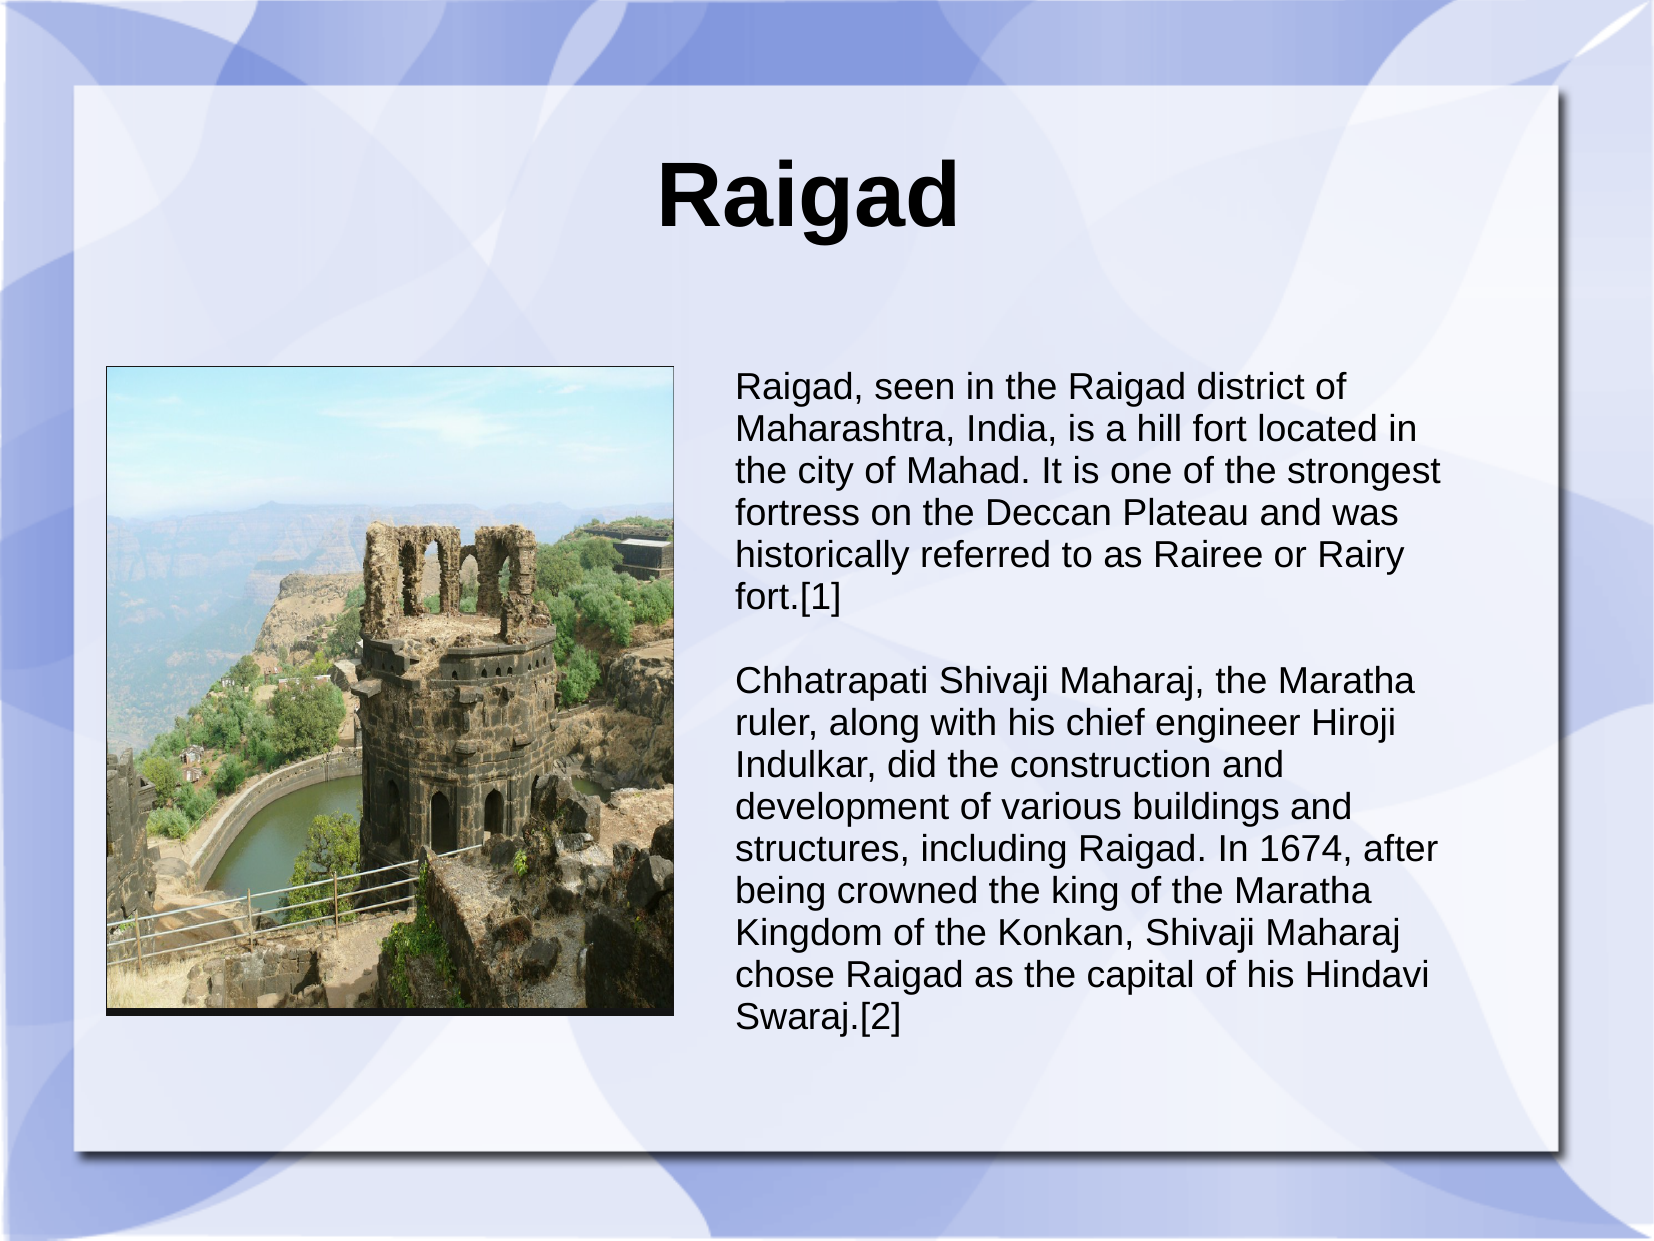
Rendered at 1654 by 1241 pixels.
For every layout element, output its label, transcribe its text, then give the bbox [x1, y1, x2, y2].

text_box Raigad, seen in the Raigad district of Maharashtra, India, is a hill fort located in the city of Mahad. It is one of the strongest fortress on the Deccan Plateau and was historically referred to as Rairee or Rairy fort.[1] Chhatrapati Shivaji Maharaj, the Maratha ruler, along with his chief engineer Hiroji Indulkar, did the construction and development of various buildings and structures, including Raigad. In 1674, after being crowned the king of the Maratha Kingdom of the Konkan, Shivaji Maharaj chose Raigad as the capital of his Hindavi Swaraj.[2] [720, 357, 1471, 1241]
picture [0, 0, 1654, 1241]
title Raigad [82, 90, 1536, 298]
